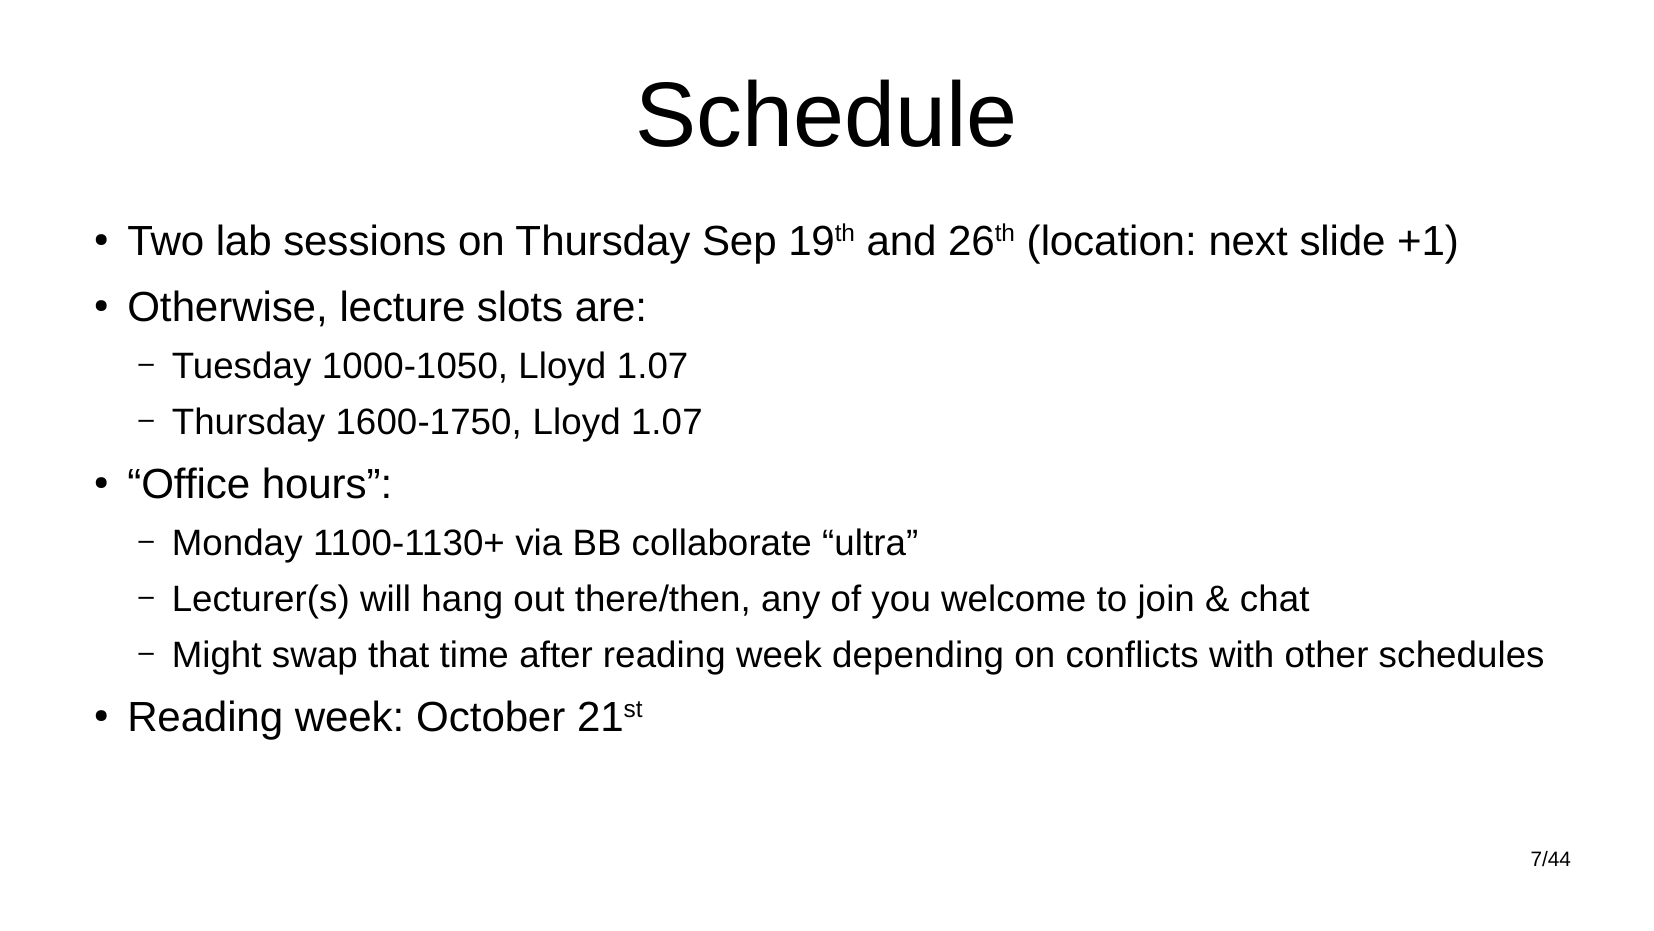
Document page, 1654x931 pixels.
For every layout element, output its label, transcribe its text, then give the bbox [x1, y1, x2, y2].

title Schedule [82, 37, 1571, 193]
list Two lab sessions on Thursday Sep 19th and 26th (location: next slide +1) Otherwise, lecture slots are: Tuesday 1000-1050, Lloyd 1.07 Thursday 1600-1750, Lloyd 1.07 “Office hours”: Monday 1100-1130+ via BB collaborate “ultra” Lecturer(s) will hang out there/then, any of you welcome to join & chat Might swap that time after reading week depending on conflicts with other schedules Reading week: October 21st [82, 217, 1571, 758]
